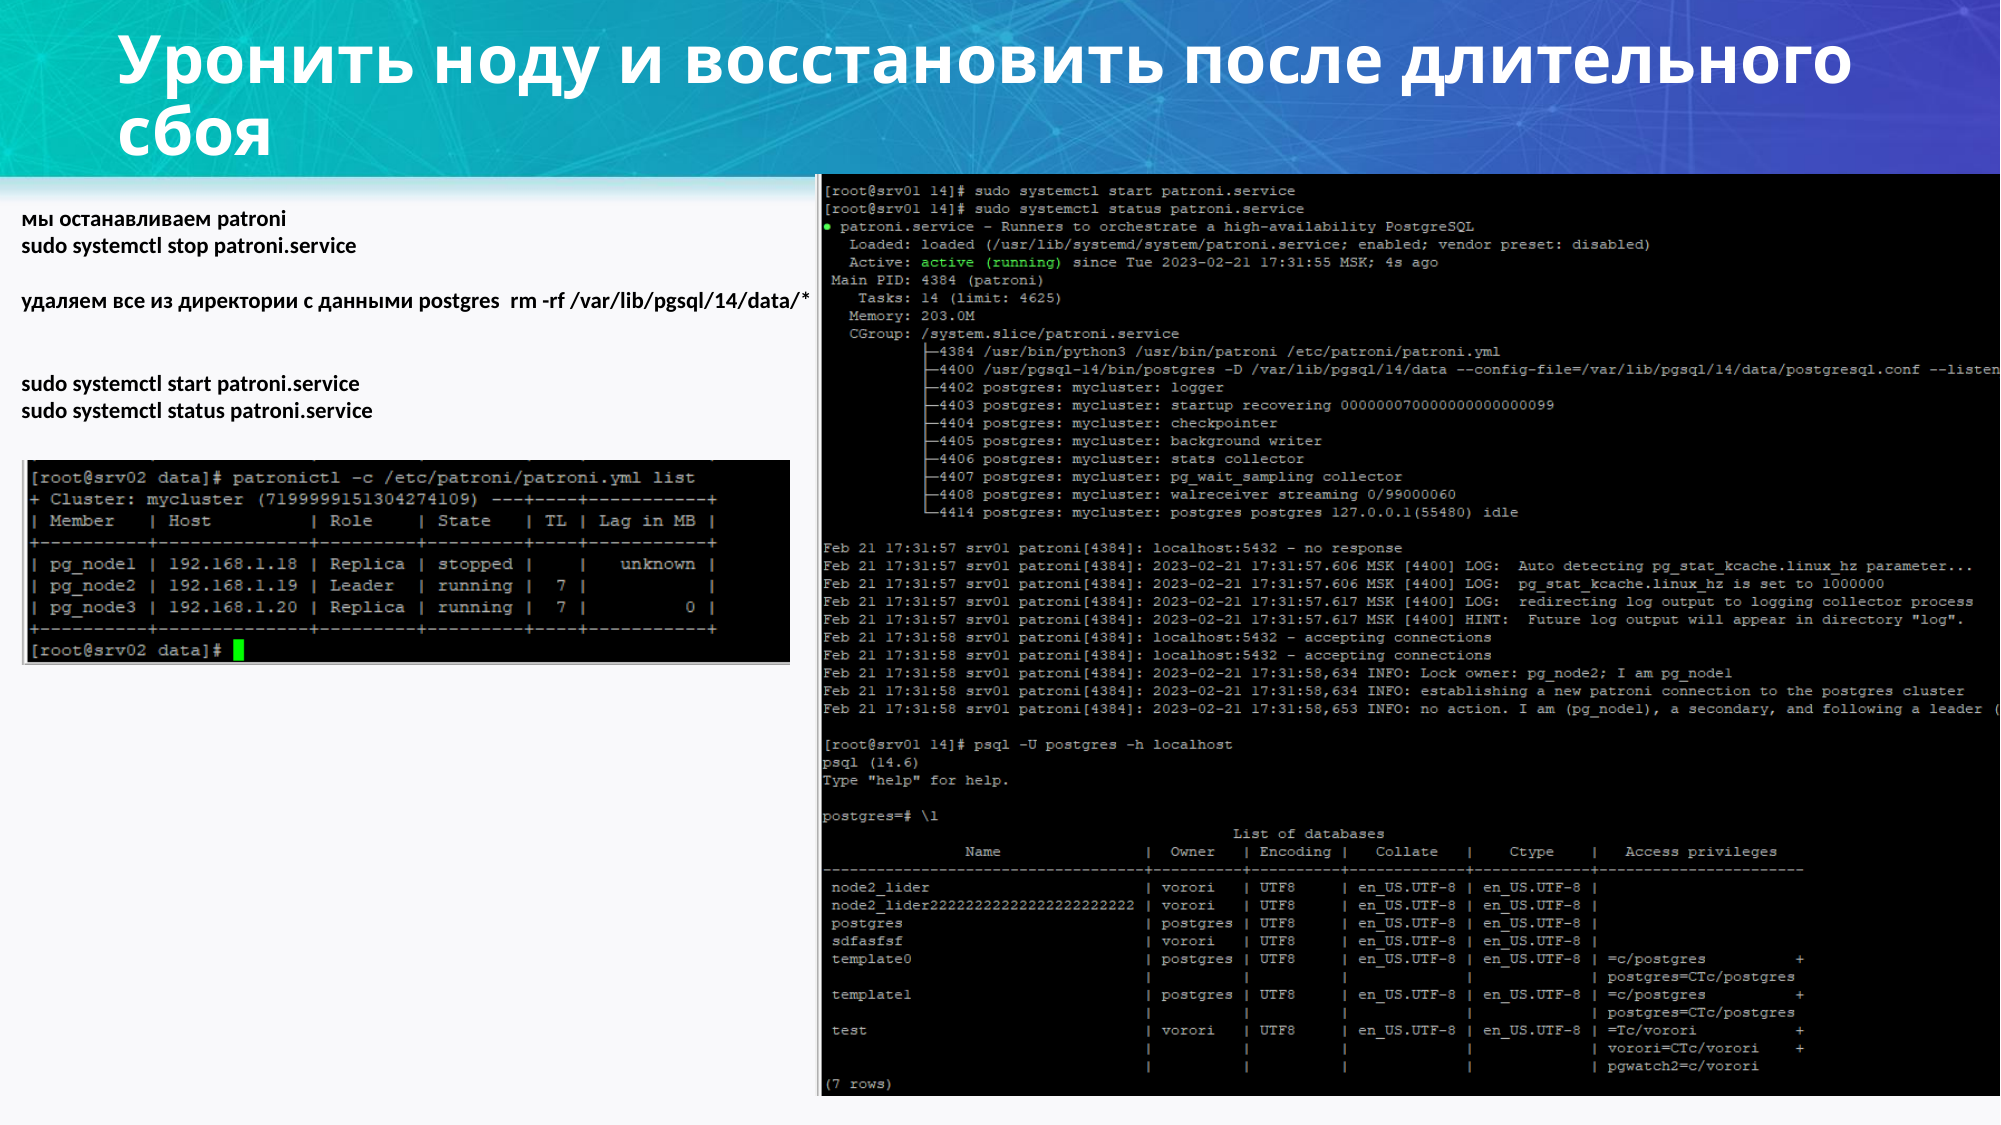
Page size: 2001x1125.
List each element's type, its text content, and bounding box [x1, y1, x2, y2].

text_box Уронить ноду и восстановить после длительного сбоя [117, 57, 1882, 140]
picture [0, 0, 2000, 1125]
text_box мы останавливаем patroni sudo systemctl stop patroni.service удаляем все из директории с данными postgres rm -rf /var/lib/pgsql/14/data/* sudo systemctl start patroni.service sudo systemctl status patroni.service [6, 188, 977, 521]
